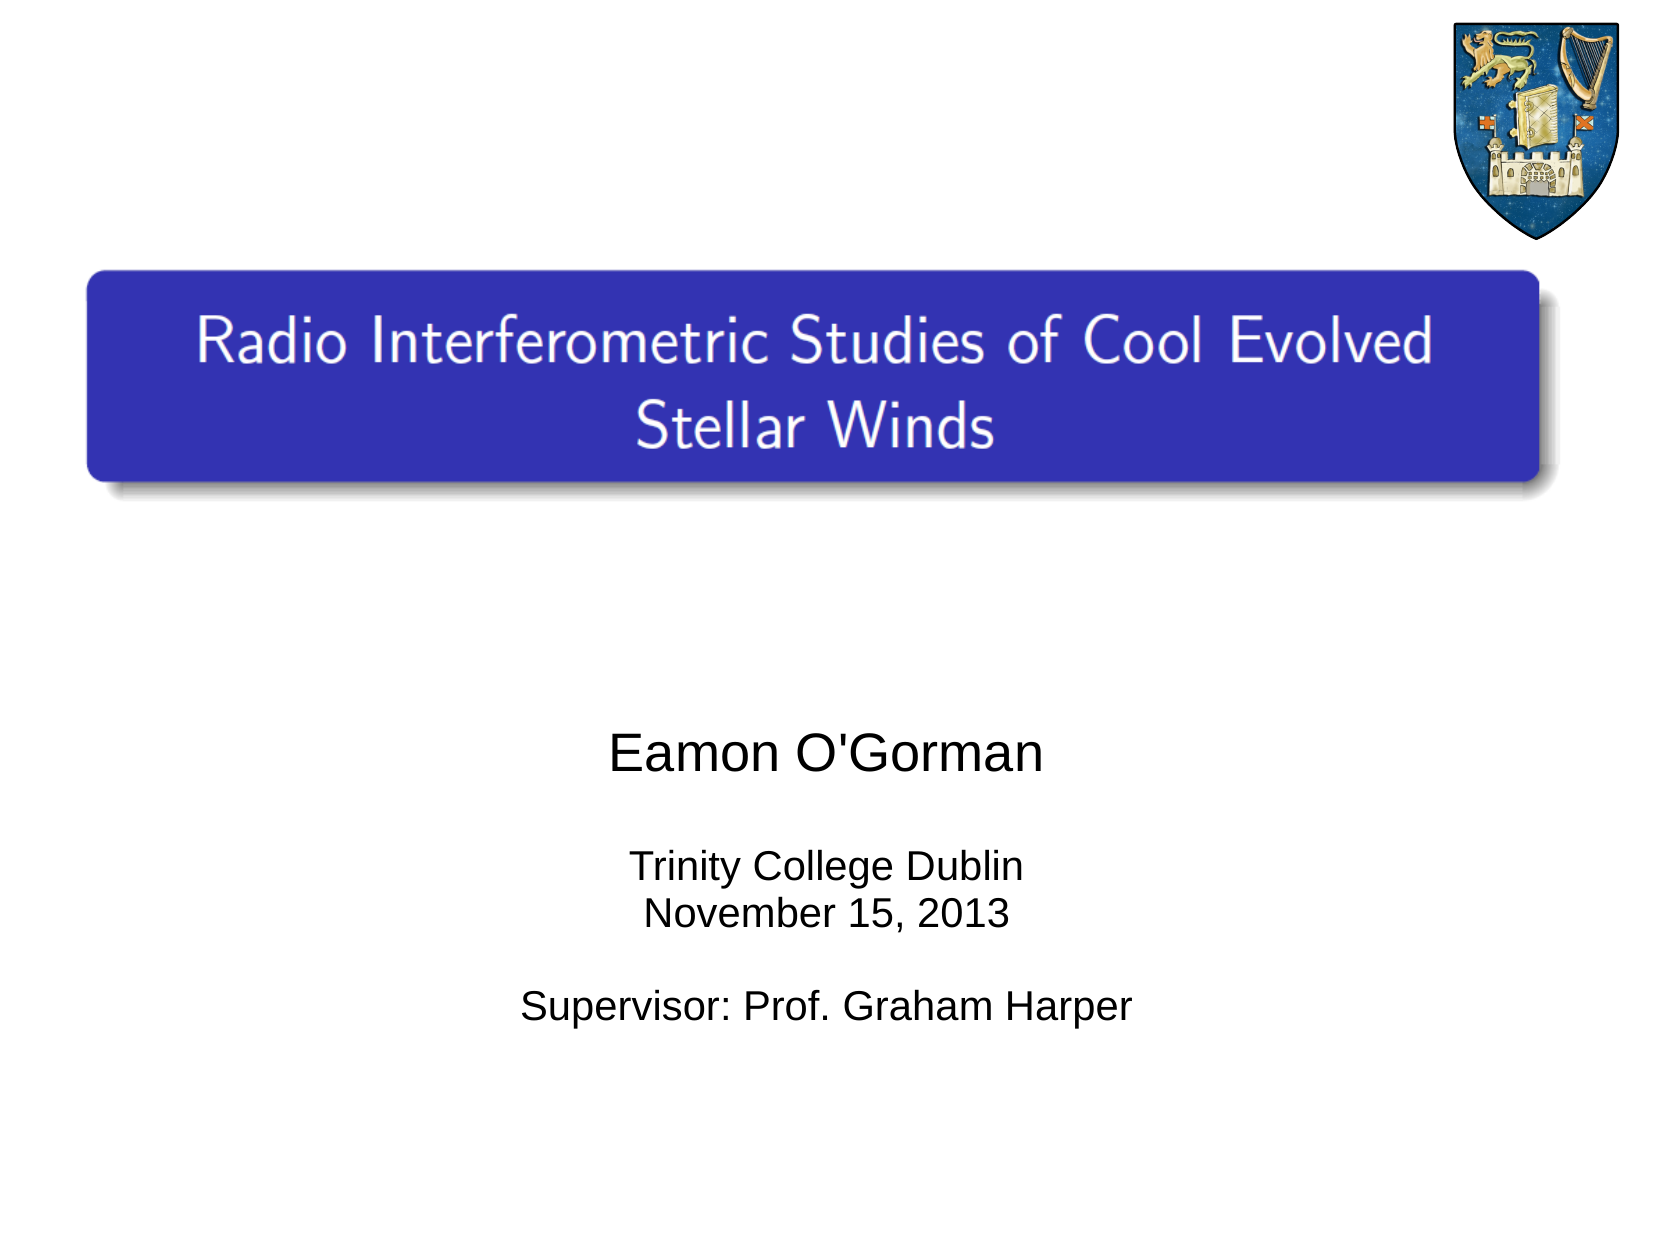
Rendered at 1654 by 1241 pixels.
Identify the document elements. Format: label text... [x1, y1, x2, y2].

picture [40, 11, 1627, 527]
text_box Eamon O'Gorman Trinity College Dublin November 15, 2013 Supervisor: Prof. Graham Harper [0, 714, 1654, 1037]
